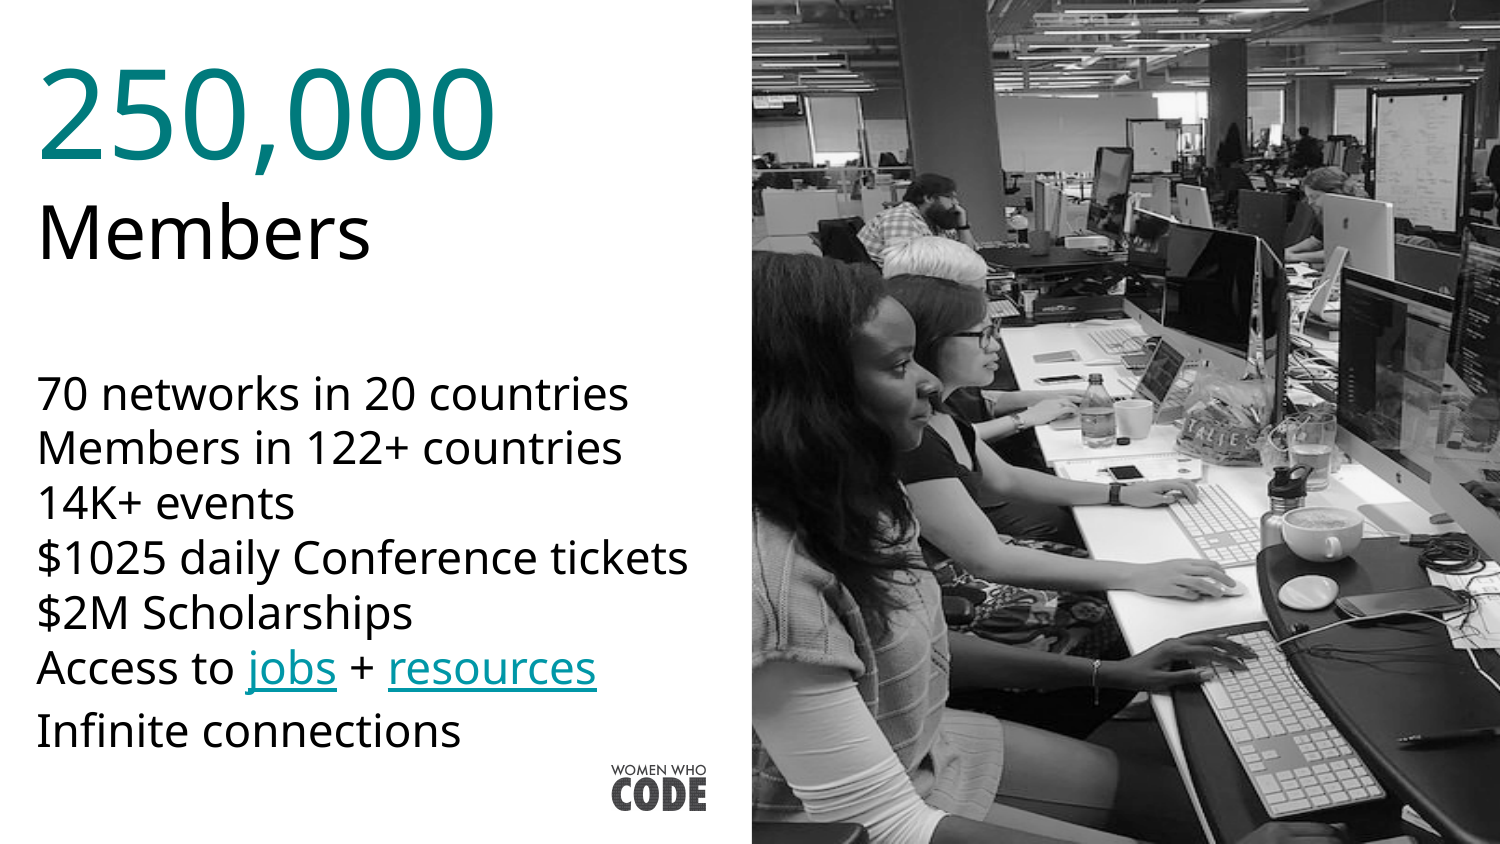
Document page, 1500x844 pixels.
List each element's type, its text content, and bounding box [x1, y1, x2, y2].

title 250,000 Members 70 networks in 20 countries Members in 122+ countries 14K+ events $1025 daily Conference tickets $2M Scholarships Access to jobs + resources Infinite connections [21, 19, 745, 608]
picture [611, 764, 706, 811]
picture [751, 0, 1500, 844]
